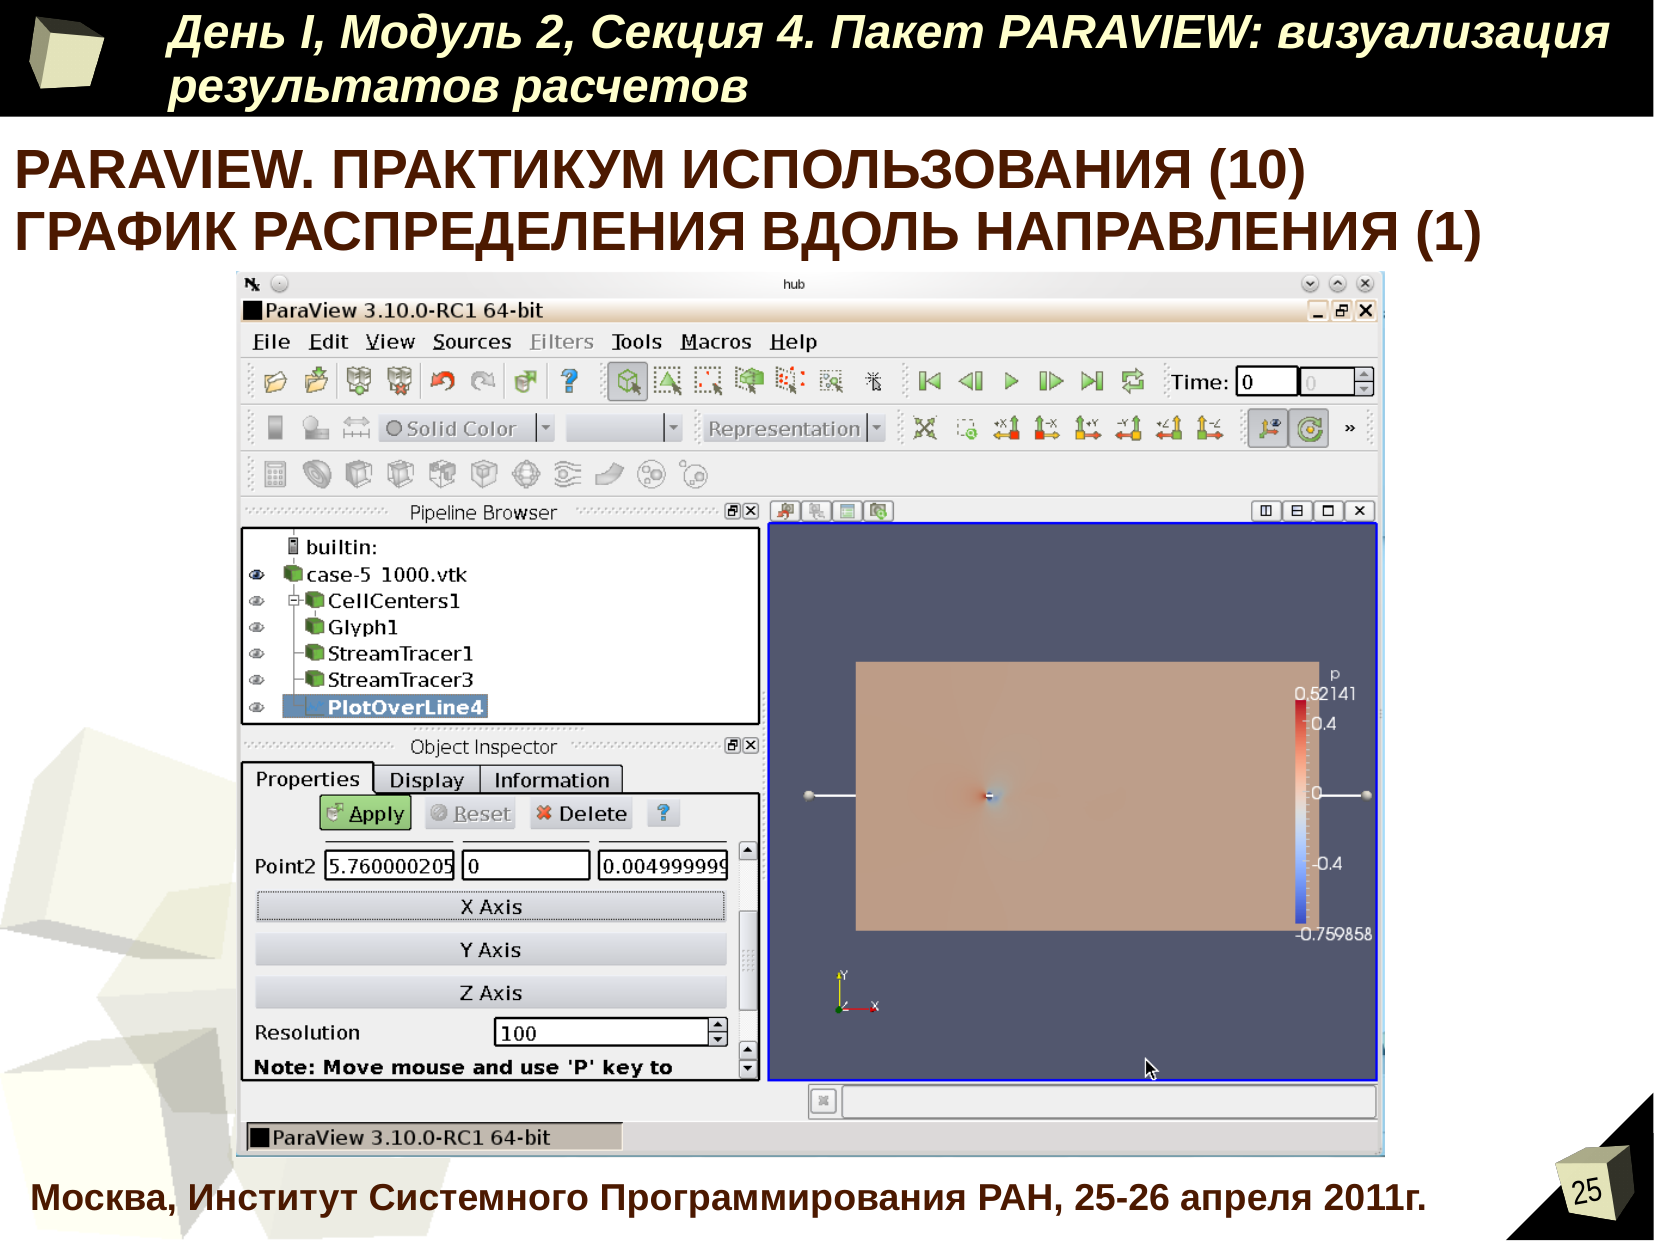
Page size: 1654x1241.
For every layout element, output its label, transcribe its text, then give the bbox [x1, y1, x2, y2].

text_box PARAVIEW. ПРАКТИКУМ ИСПОЛЬЗОВАНИЯ (10) ГРАФИК РАСПРЕДЕЛЕНИЯ ВДОЛЬ НАПРАВЛЕНИЯ (1) [0, 130, 1654, 270]
picture [0, 271, 1385, 1241]
picture [464, 1193, 472, 1198]
